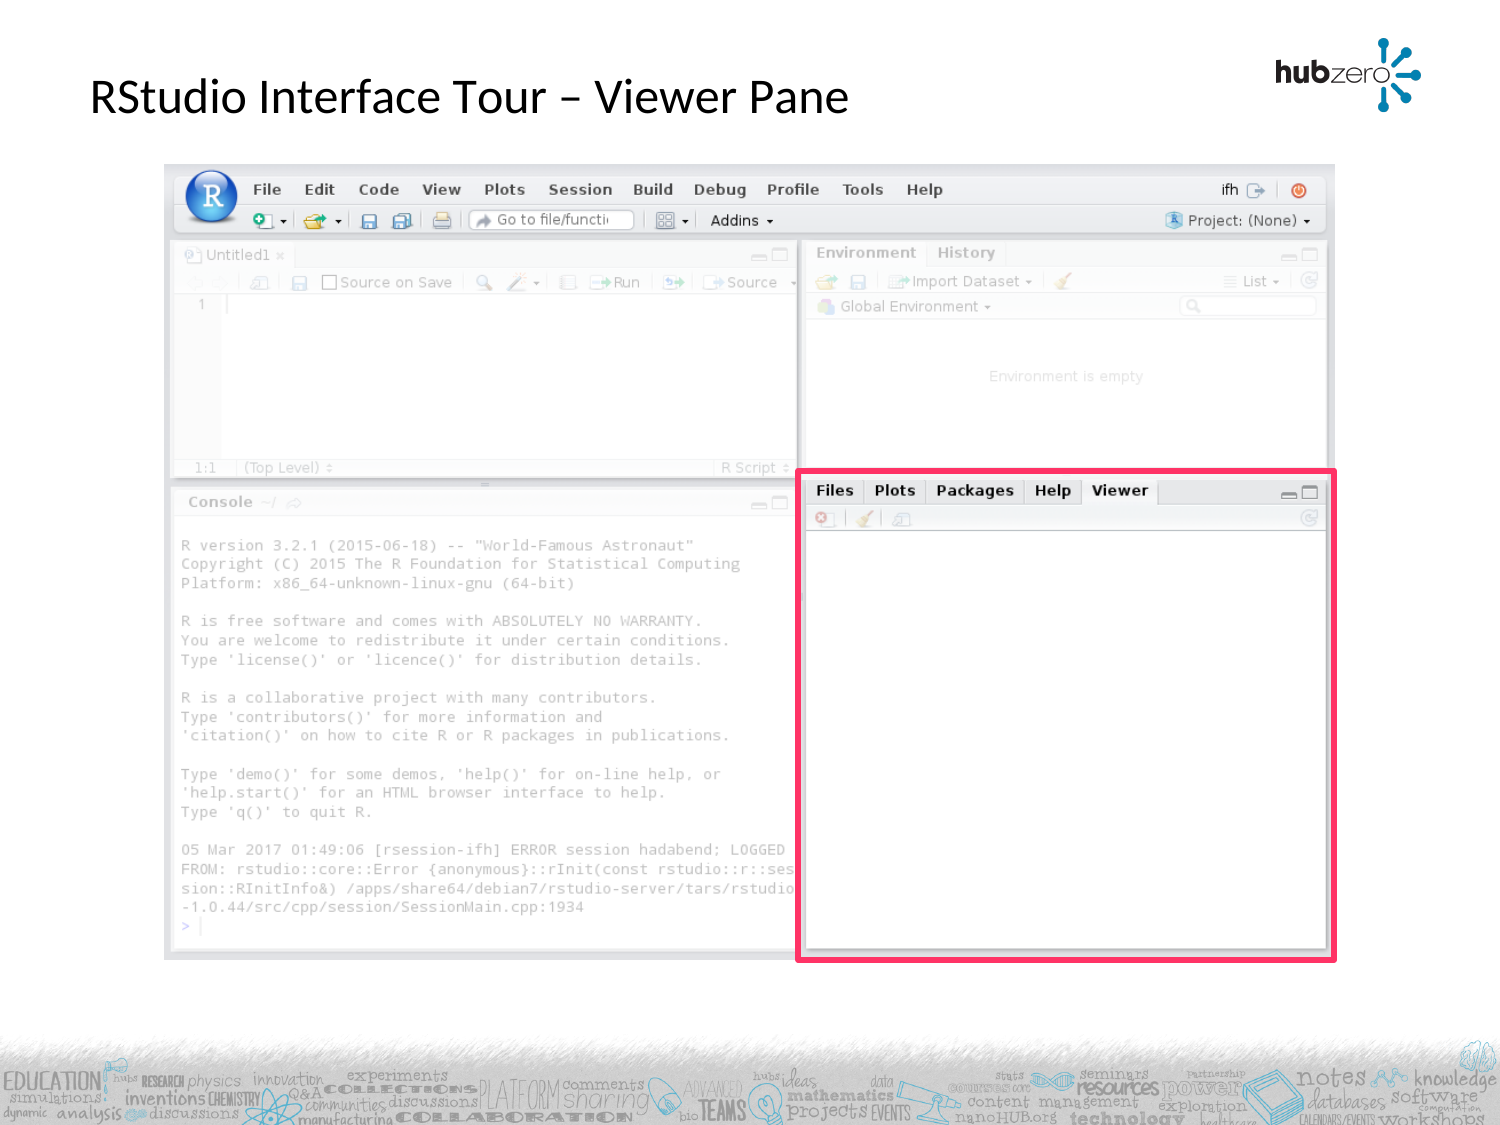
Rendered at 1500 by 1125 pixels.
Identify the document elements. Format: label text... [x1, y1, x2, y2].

picture [1272, 35, 1424, 44]
text_box [169, 239, 797, 479]
title RStudio Interface Tour – Viewer Pane [75, 44, 1426, 144]
text_box [170, 486, 795, 952]
text_box [801, 474, 1328, 480]
text_box [801, 239, 1328, 468]
picture [801, 474, 1331, 957]
picture [0, 1034, 1500, 1125]
picture [164, 164, 1335, 961]
